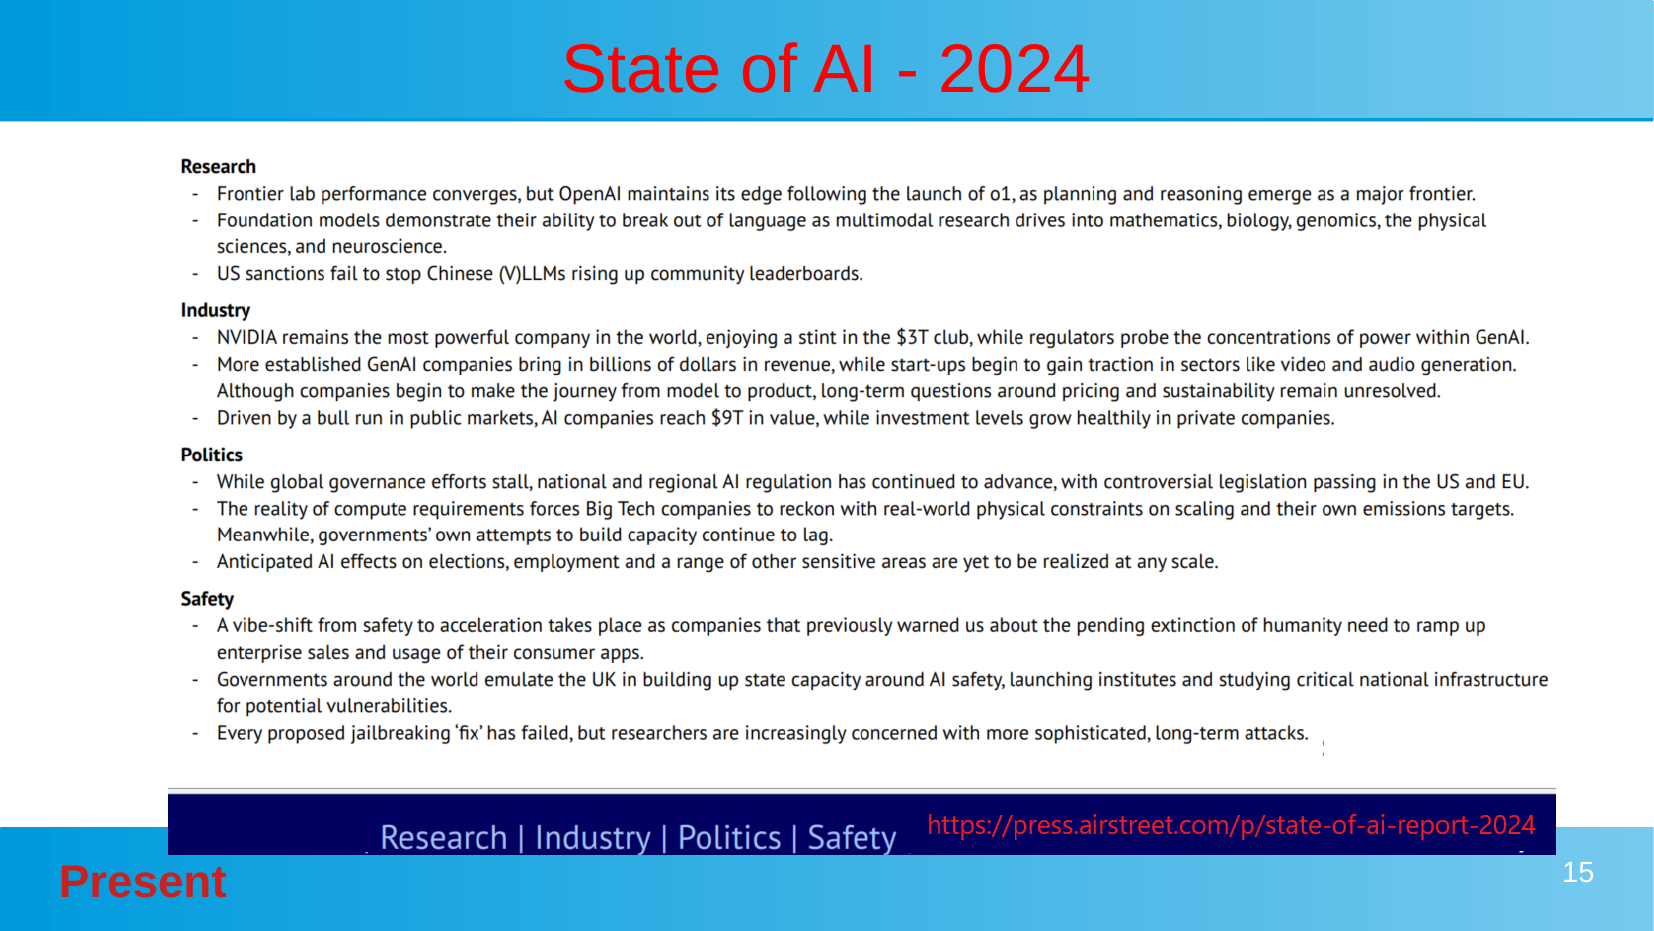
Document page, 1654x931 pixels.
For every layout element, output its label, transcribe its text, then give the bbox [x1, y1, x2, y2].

picture [168, 136, 1556, 855]
title State of AI - 2024 [59, 29, 1595, 108]
